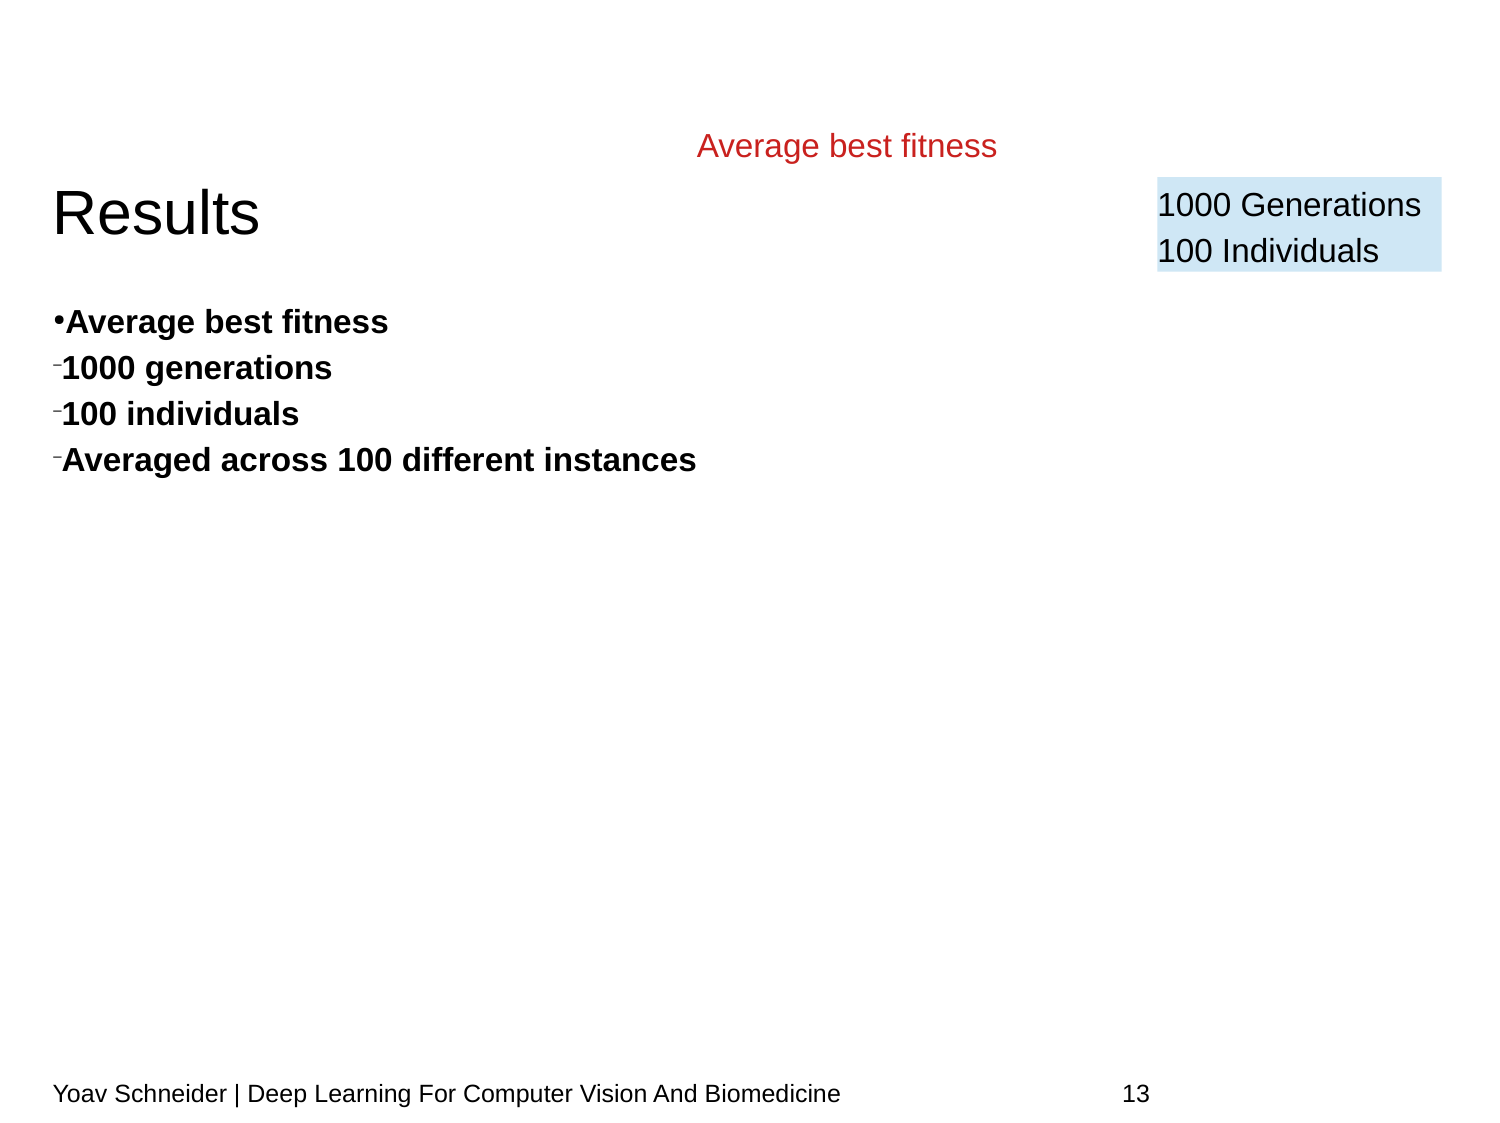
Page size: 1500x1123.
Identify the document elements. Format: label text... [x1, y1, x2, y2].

list 1000 Generations 100 Individuals [1157, 177, 1442, 272]
text_box [1122, 1062, 1459, 1123]
list Average best fitness [696, 118, 1063, 166]
title Results [52, 171, 1453, 242]
list Average best fitness 1000 generations 100 individuals Averaged across 100 different instances [53, 294, 1359, 1028]
text_box Yoav Schneider | Deep Learning For Computer Vision And Biomedicine [52, 1062, 1116, 1123]
